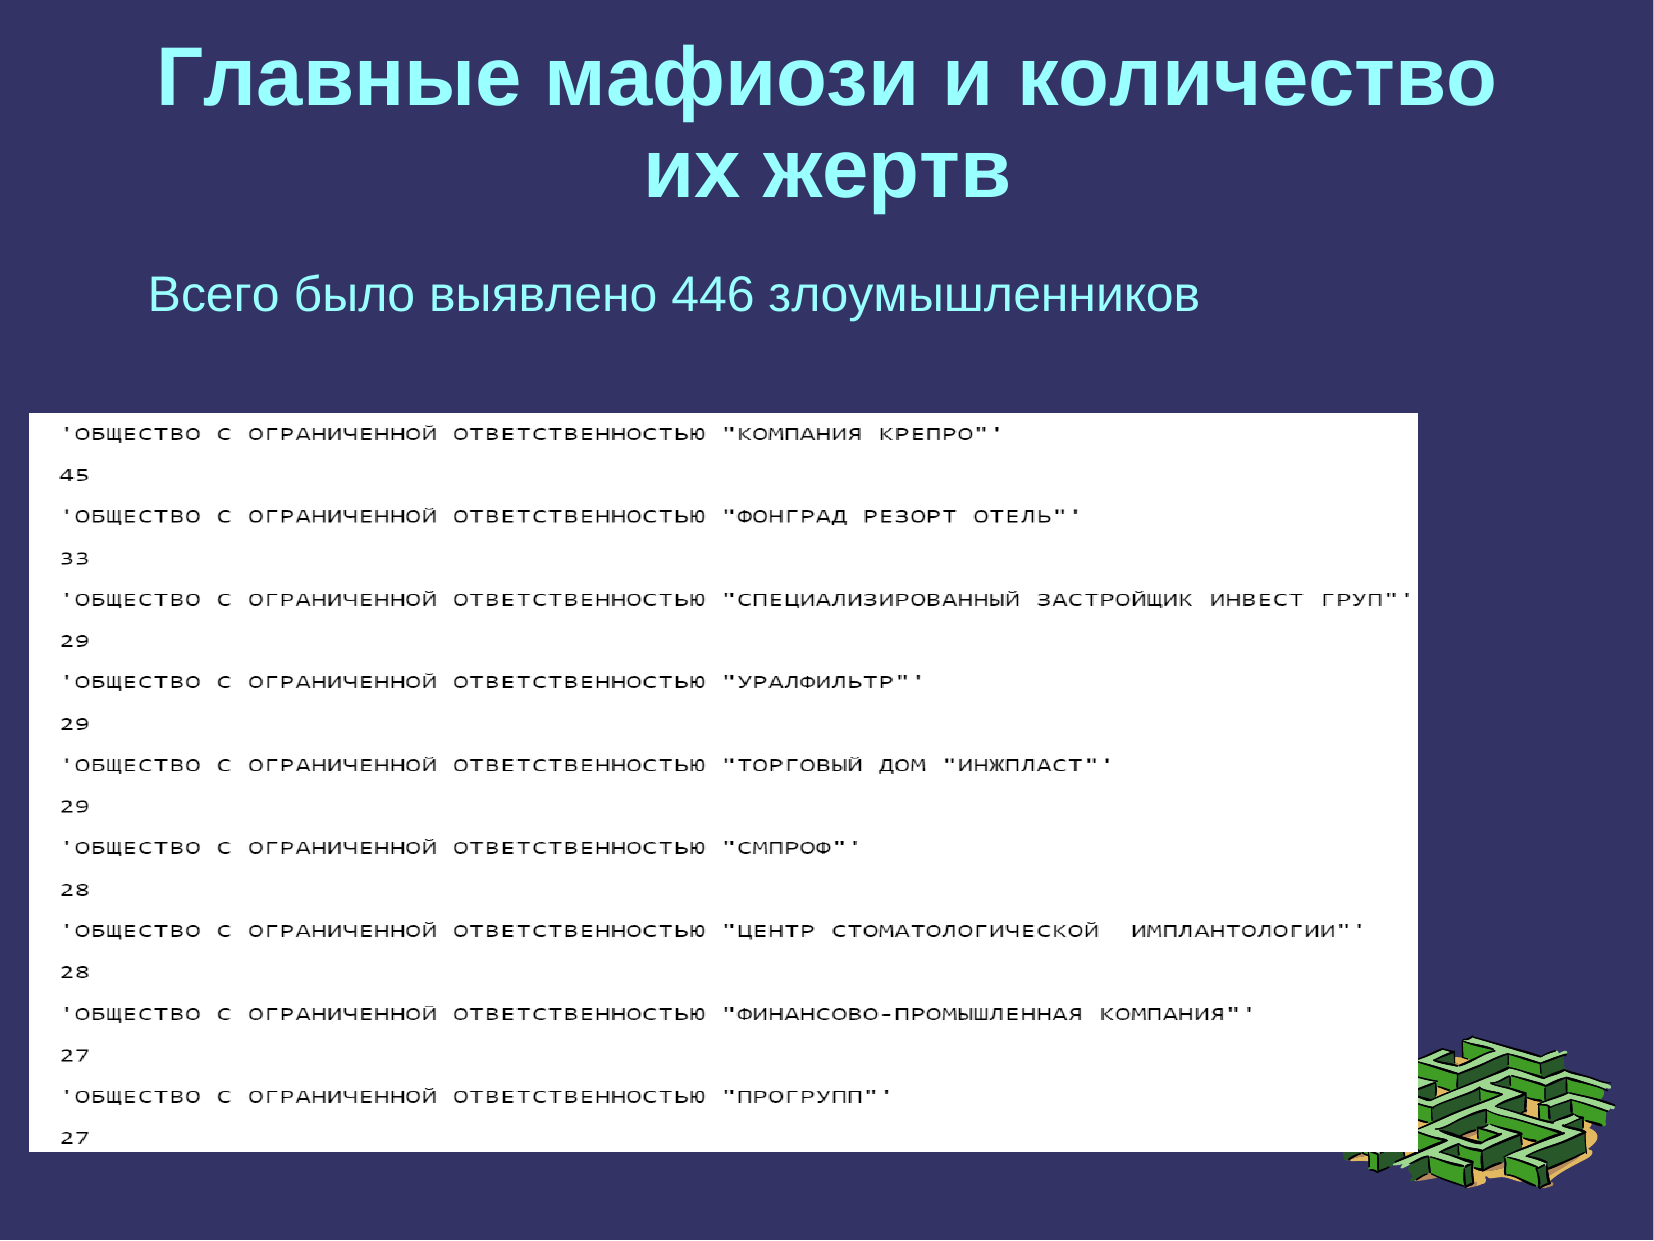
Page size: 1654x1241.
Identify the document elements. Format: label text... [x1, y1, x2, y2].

title Главные мафиози и количество их жертв [121, 19, 1534, 227]
picture [29, 413, 1418, 1152]
list Всего было выявлено 446 злоумышленников [147, 265, 1594, 433]
